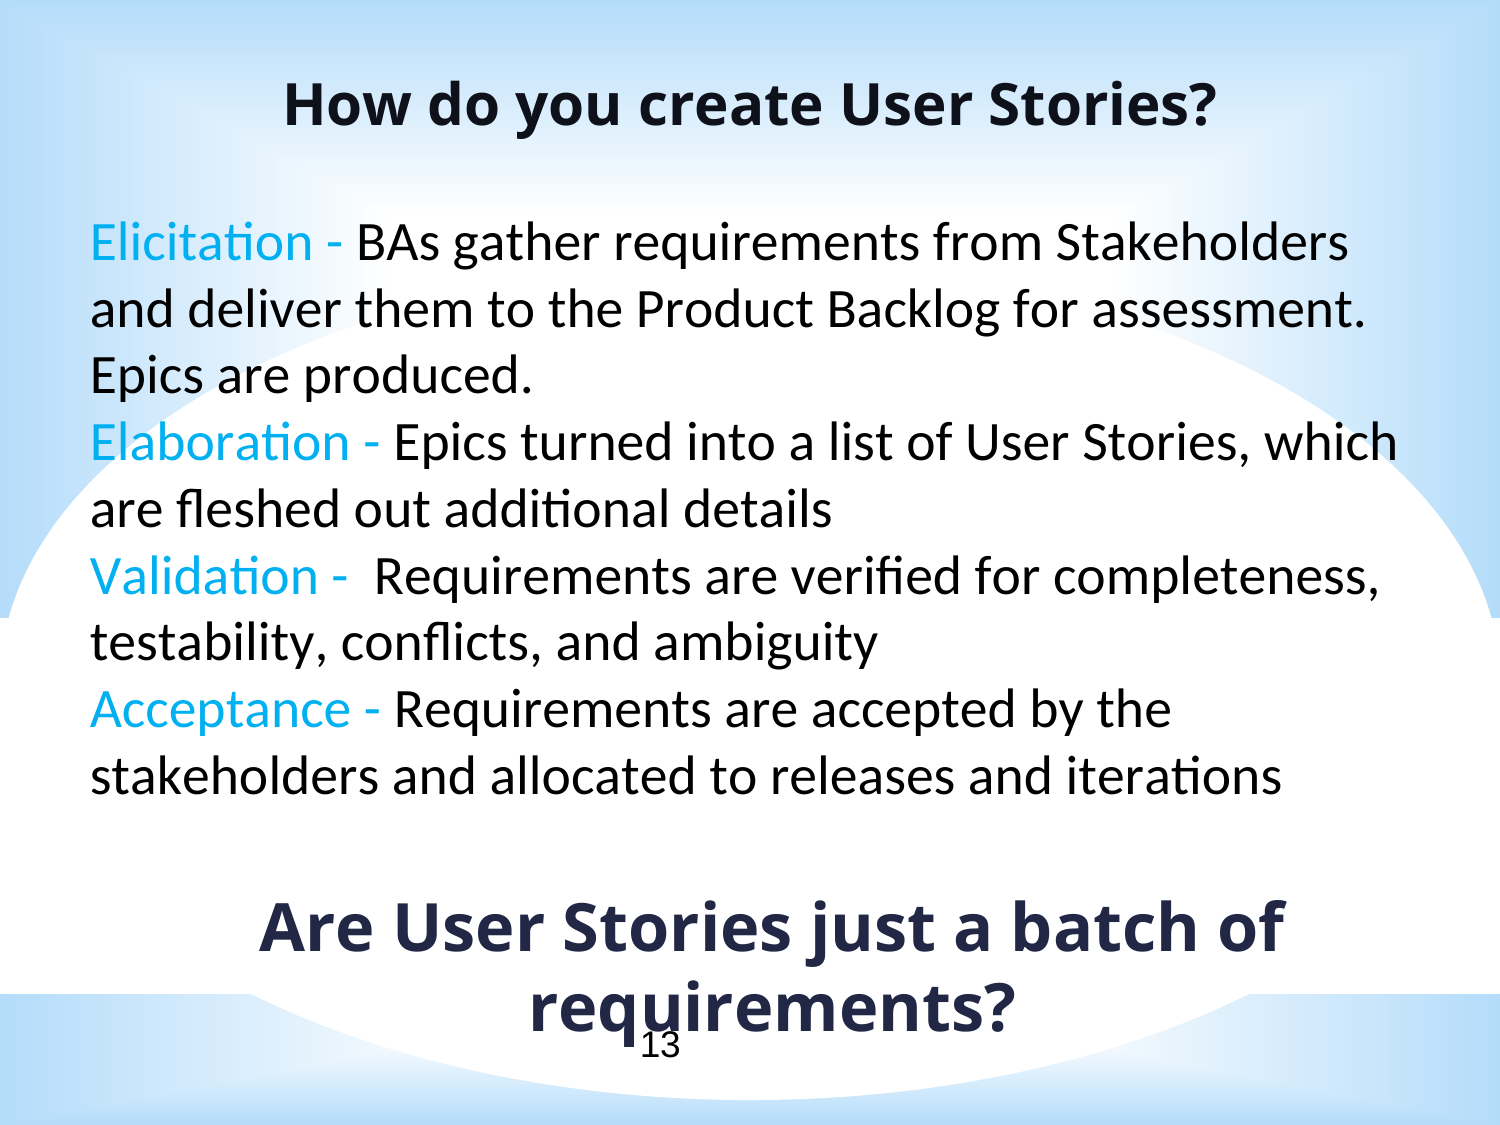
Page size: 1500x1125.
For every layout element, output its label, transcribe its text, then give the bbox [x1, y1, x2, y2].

text_box Elicitation - BAs gather requirements from Stakeholders and deliver them to the Product Backlog for assessment. Epics are produced. Elaboration - Epics turned into a list of User Stories, which are fleshed out additional details Validation - Requirements are verified for completeness, testability, conflicts, and ambiguity Acceptance - Requirements are accepted by the stakeholders and allocated to releases and iterations [75, 197, 1426, 856]
title Are User Stories just a batch of requirements? [134, 877, 1411, 991]
title How do you create User Stories? [112, 60, 1388, 197]
picture [0, 991, 1500, 1125]
text_box <number> [624, 1012, 925, 1073]
picture [0, 0, 1500, 921]
text_box <number> [655, 1012, 669, 1024]
